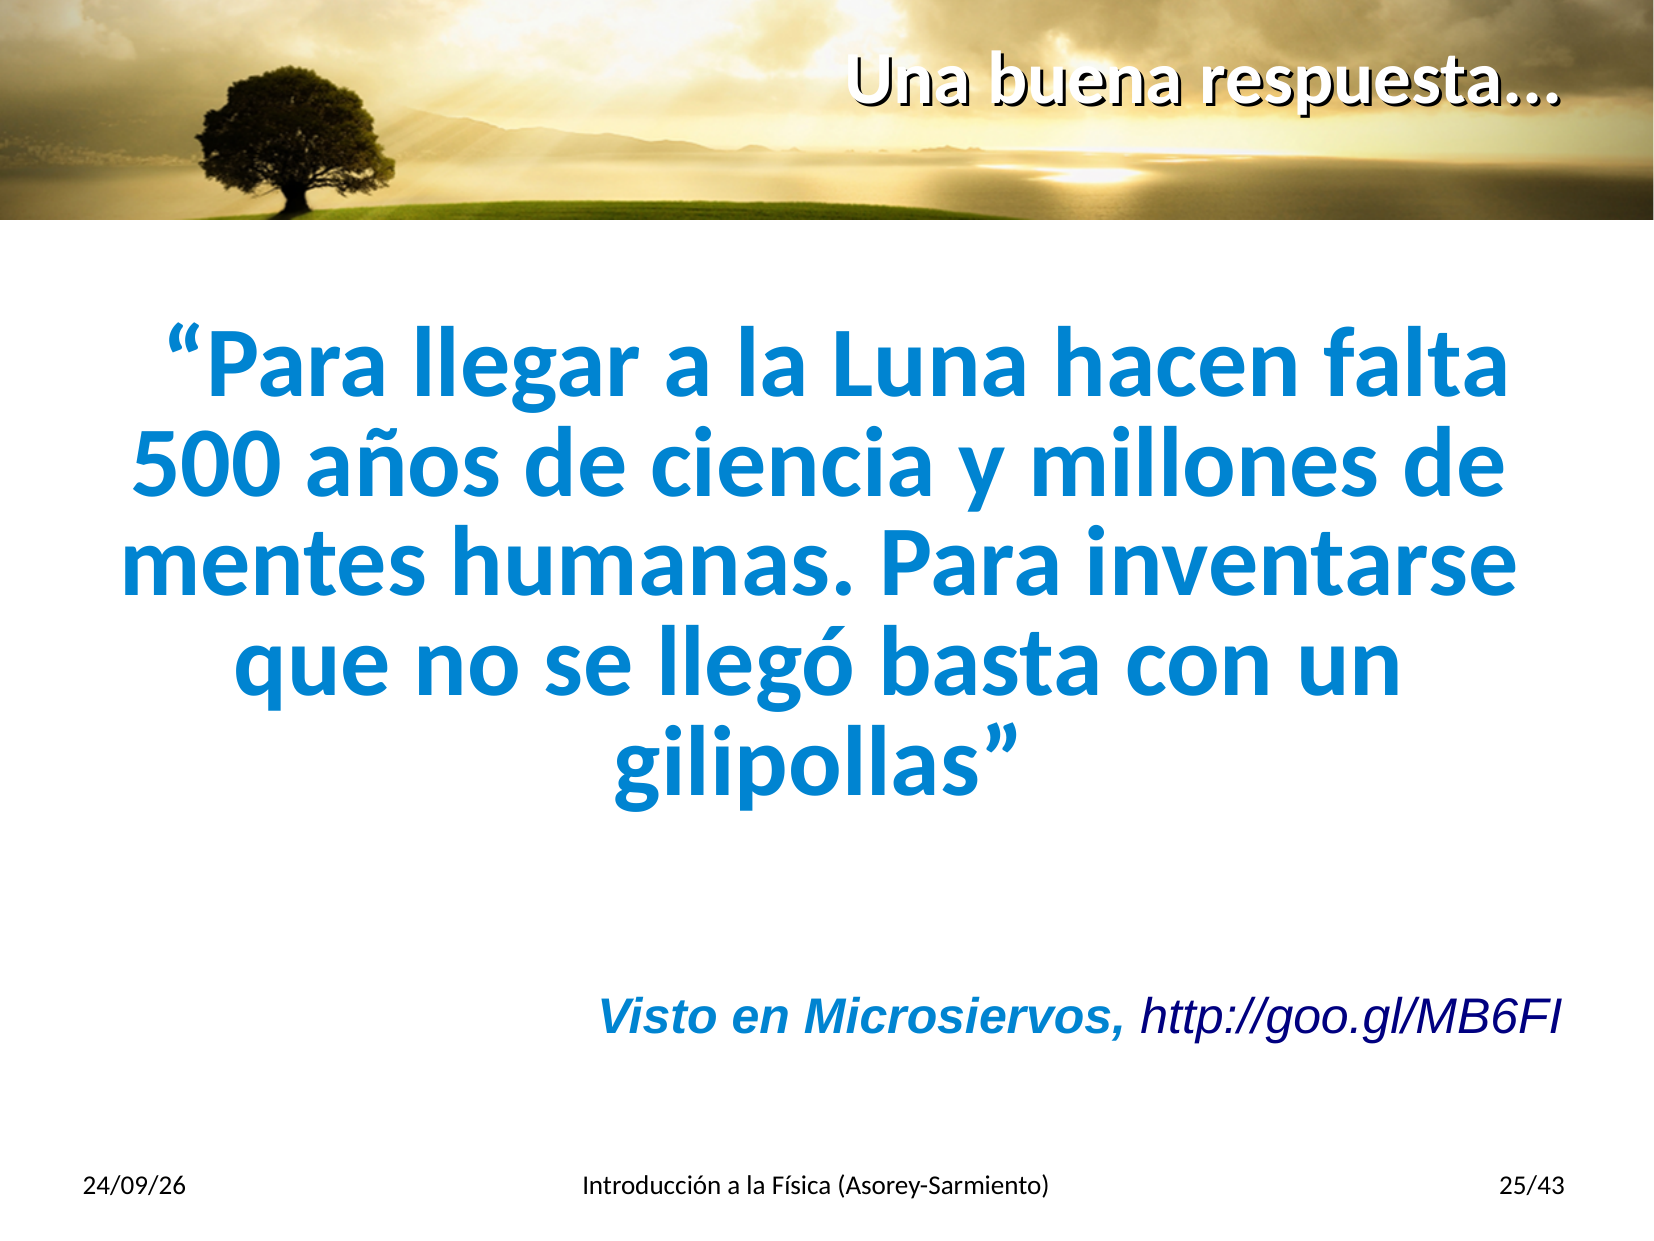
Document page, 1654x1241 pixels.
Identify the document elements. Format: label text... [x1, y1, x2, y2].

title Una buena respuesta... [75, 0, 1564, 189]
picture [0, 0, 1654, 220]
text_box “Para llegar a la Luna hacen falta 500 años de ciencia y millones de mentes humanas. Para inventarse que no se llegó basta con un gilipollas” Visto en Microsiervos, http://goo.gl/MB6FI [75, 225, 1564, 1141]
